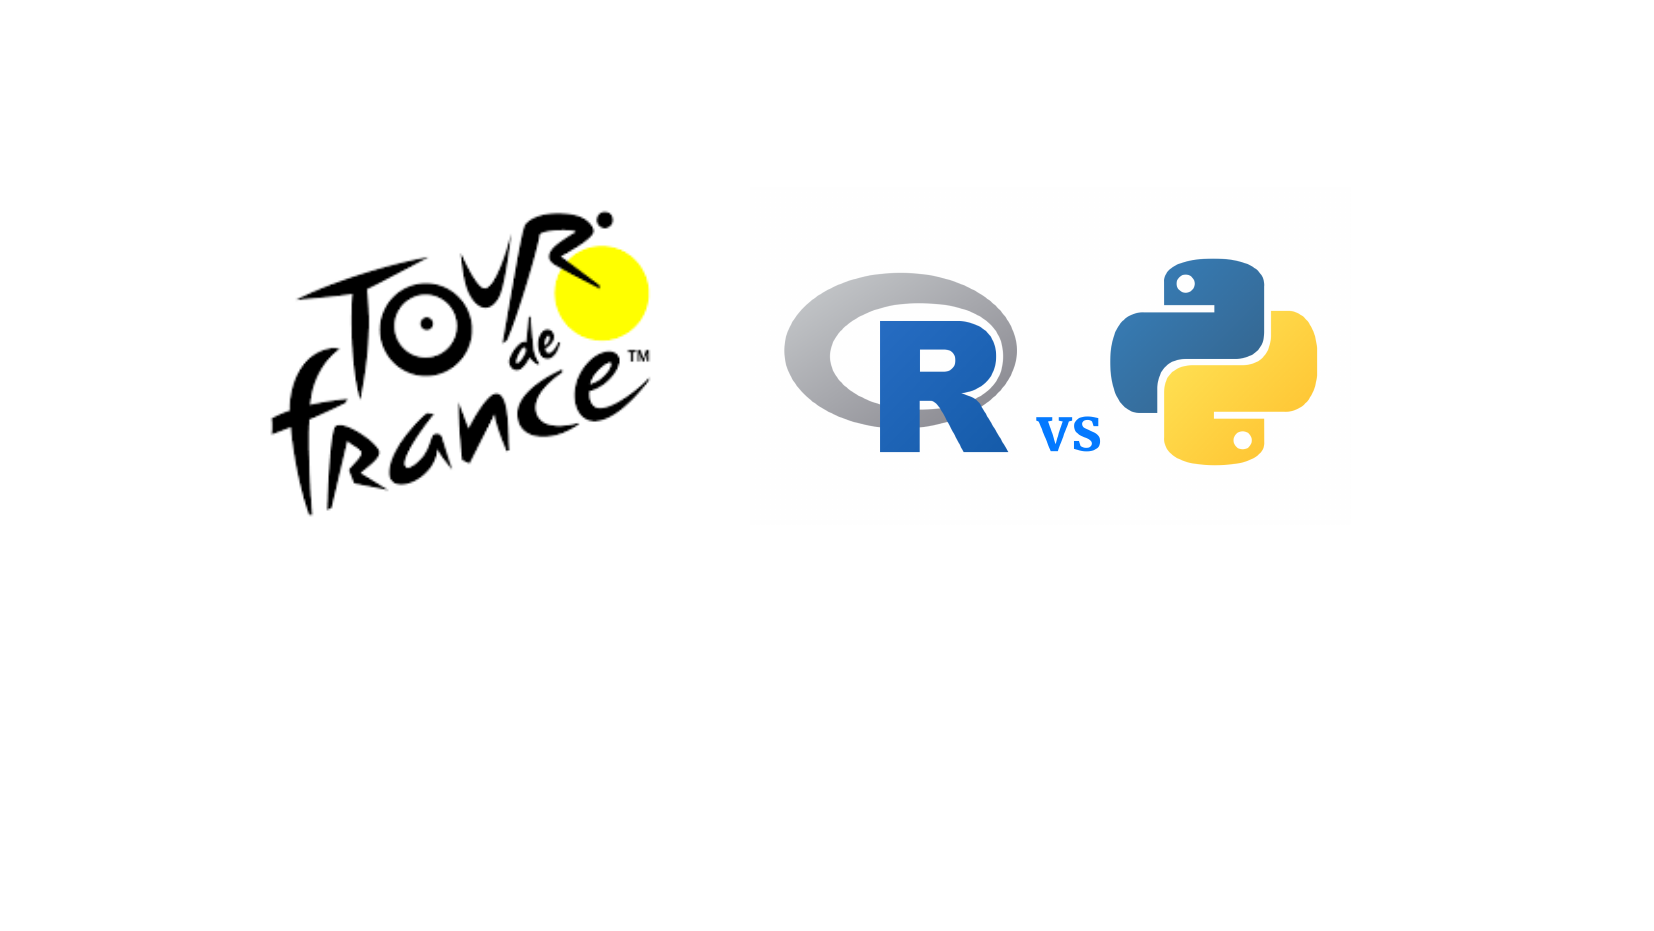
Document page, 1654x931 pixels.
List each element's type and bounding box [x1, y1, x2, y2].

picture [750, 187, 1351, 526]
picture [225, 165, 697, 563]
